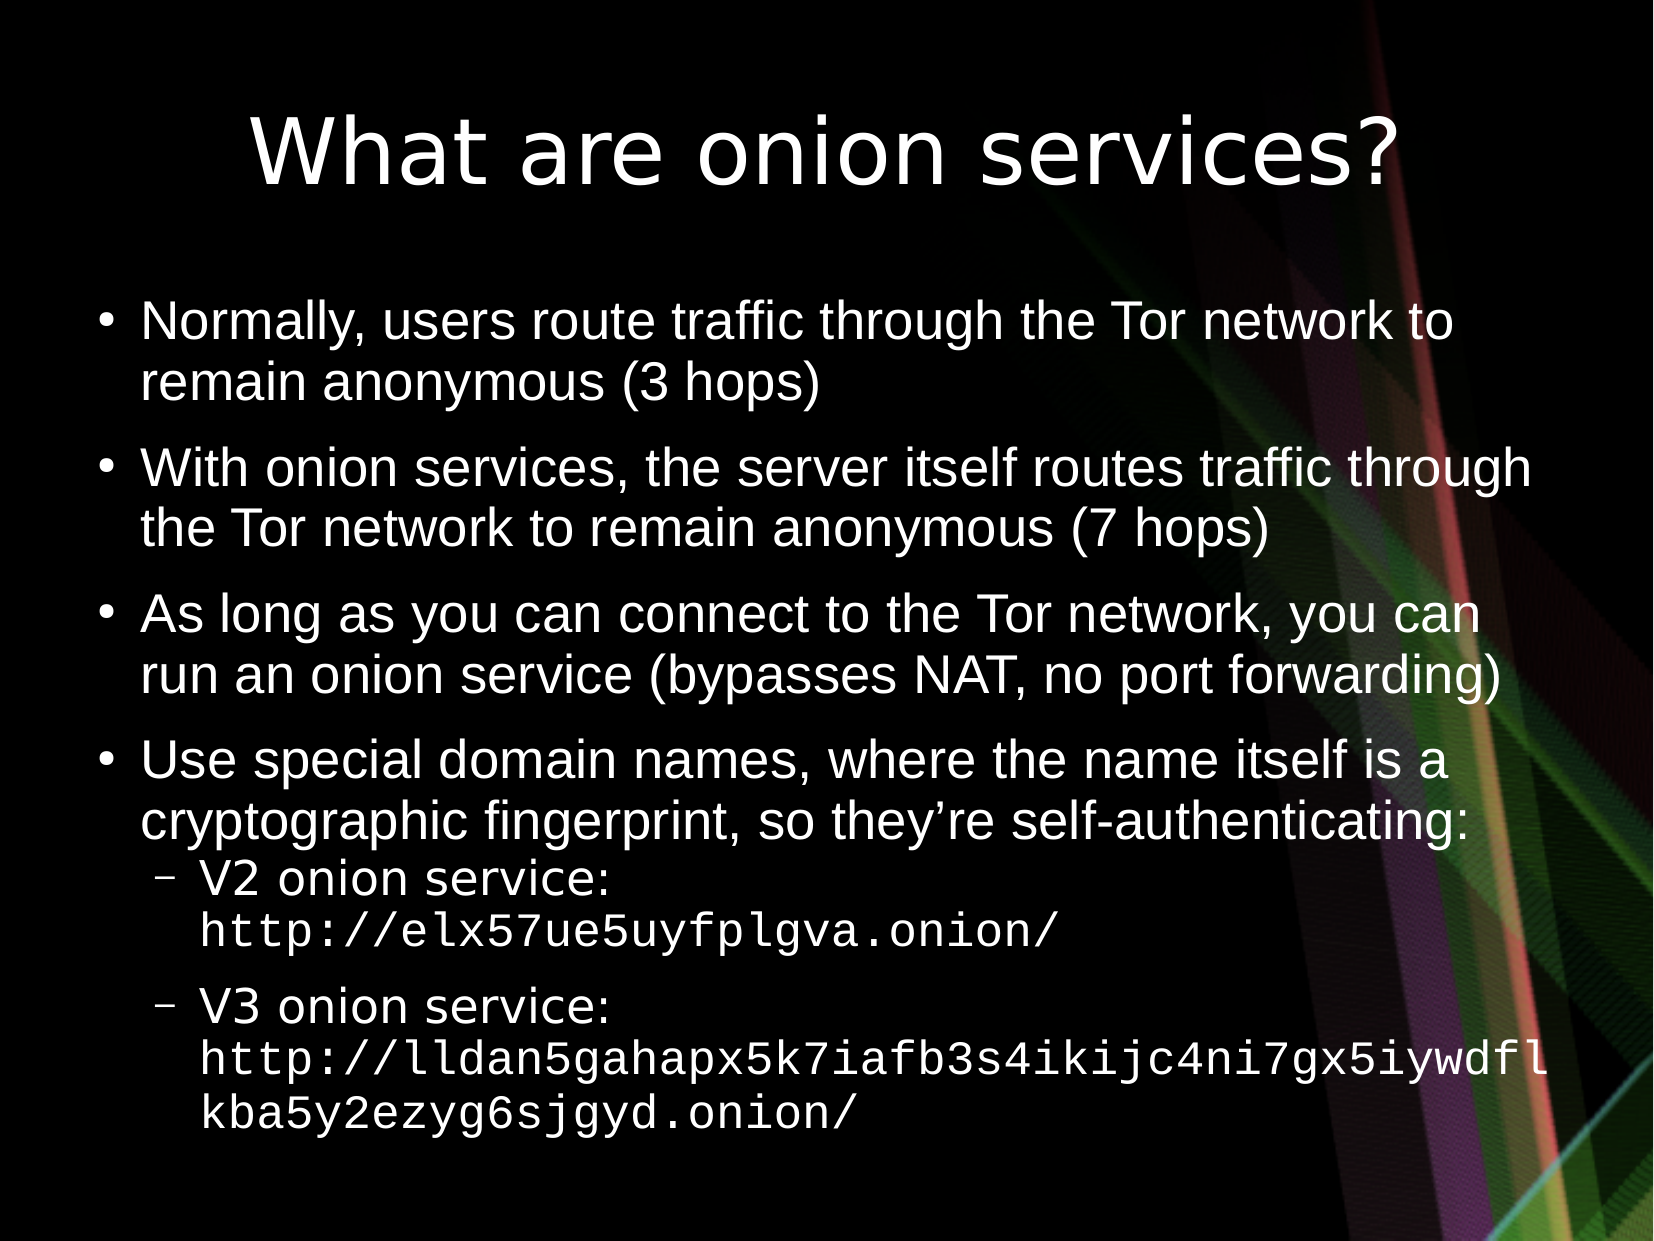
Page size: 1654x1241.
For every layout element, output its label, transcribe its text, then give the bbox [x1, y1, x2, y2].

list Normally, users route traffic through the Tor network to remain anonymous (3 hops) With onion services, the server itself routes traffic through the Tor network to remain anonymous (7 hops) As long as you can connect to the Tor network, you can run an onion service (bypasses NAT, no port forwarding) Use special domain names, where the name itself is a cryptographic fingerprint, so they’re self-authenticating: V2 onion service: http://elx57ue5uyfplgva.onion/ V3 onion service: http://lldan5gahapx5k7iafb3s4ikijc4ni7gx5iywdflkba5y2ezyg6sjgyd.onion/ [82, 290, 1571, 1158]
picture [0, 0, 1654, 1241]
title What are onion services? [82, 49, 1571, 257]
